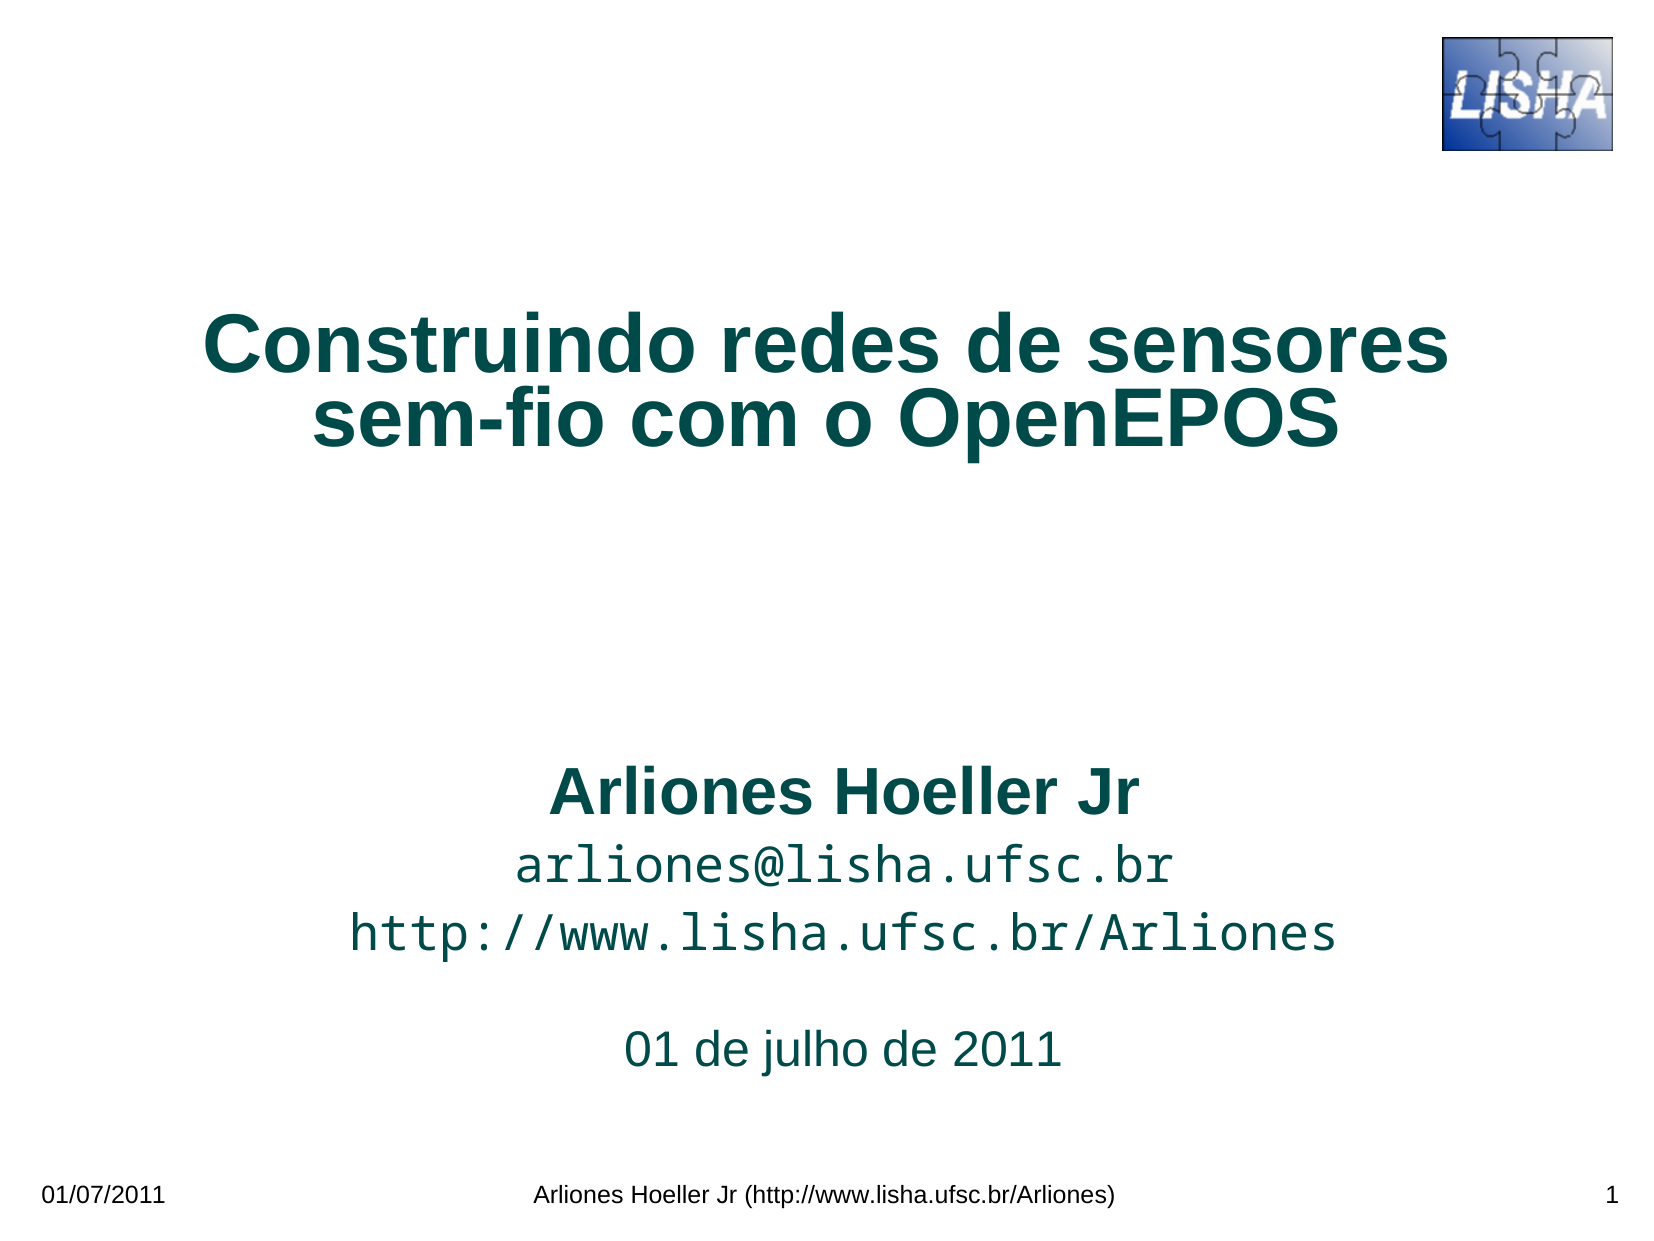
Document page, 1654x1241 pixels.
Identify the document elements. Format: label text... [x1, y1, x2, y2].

picture [1442, 37, 1613, 151]
subtitle Arliones Hoeller Jr arliones@lisha.ufsc.br http://www.lisha.ufsc.br/Arliones 01 de julho de 2011 [59, 649, 1595, 1182]
title Construindo redes de sensores sem-fio com o OpenEPOS [59, 225, 1595, 550]
